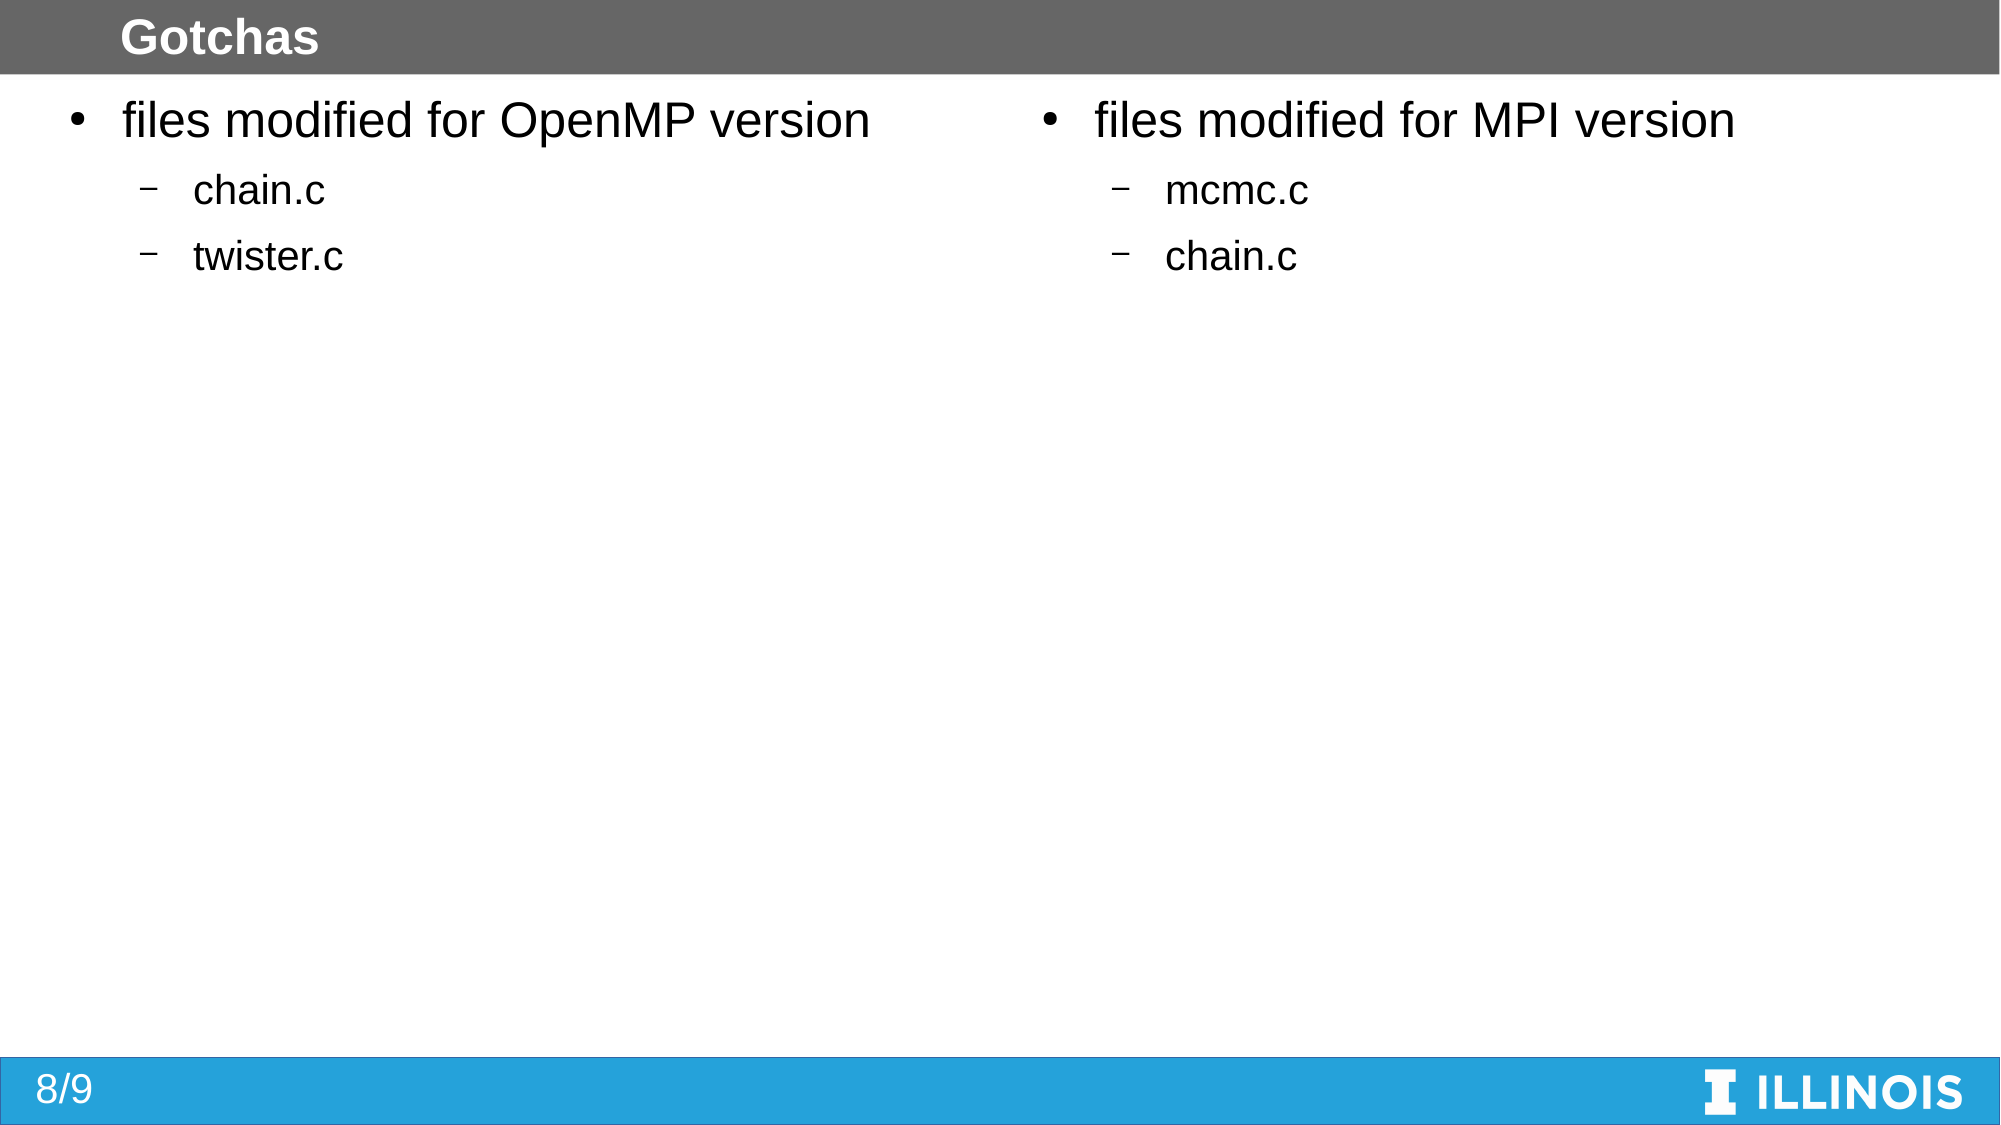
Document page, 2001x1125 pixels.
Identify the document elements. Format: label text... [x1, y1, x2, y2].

list files modified for OpenMP version chain.c twister.c [51, 97, 978, 1058]
list files modified for MPI version mcmc.c chain.c [1023, 97, 1950, 1058]
title Gotchas [0, 0, 2000, 75]
picture [1705, 1069, 1962, 1115]
